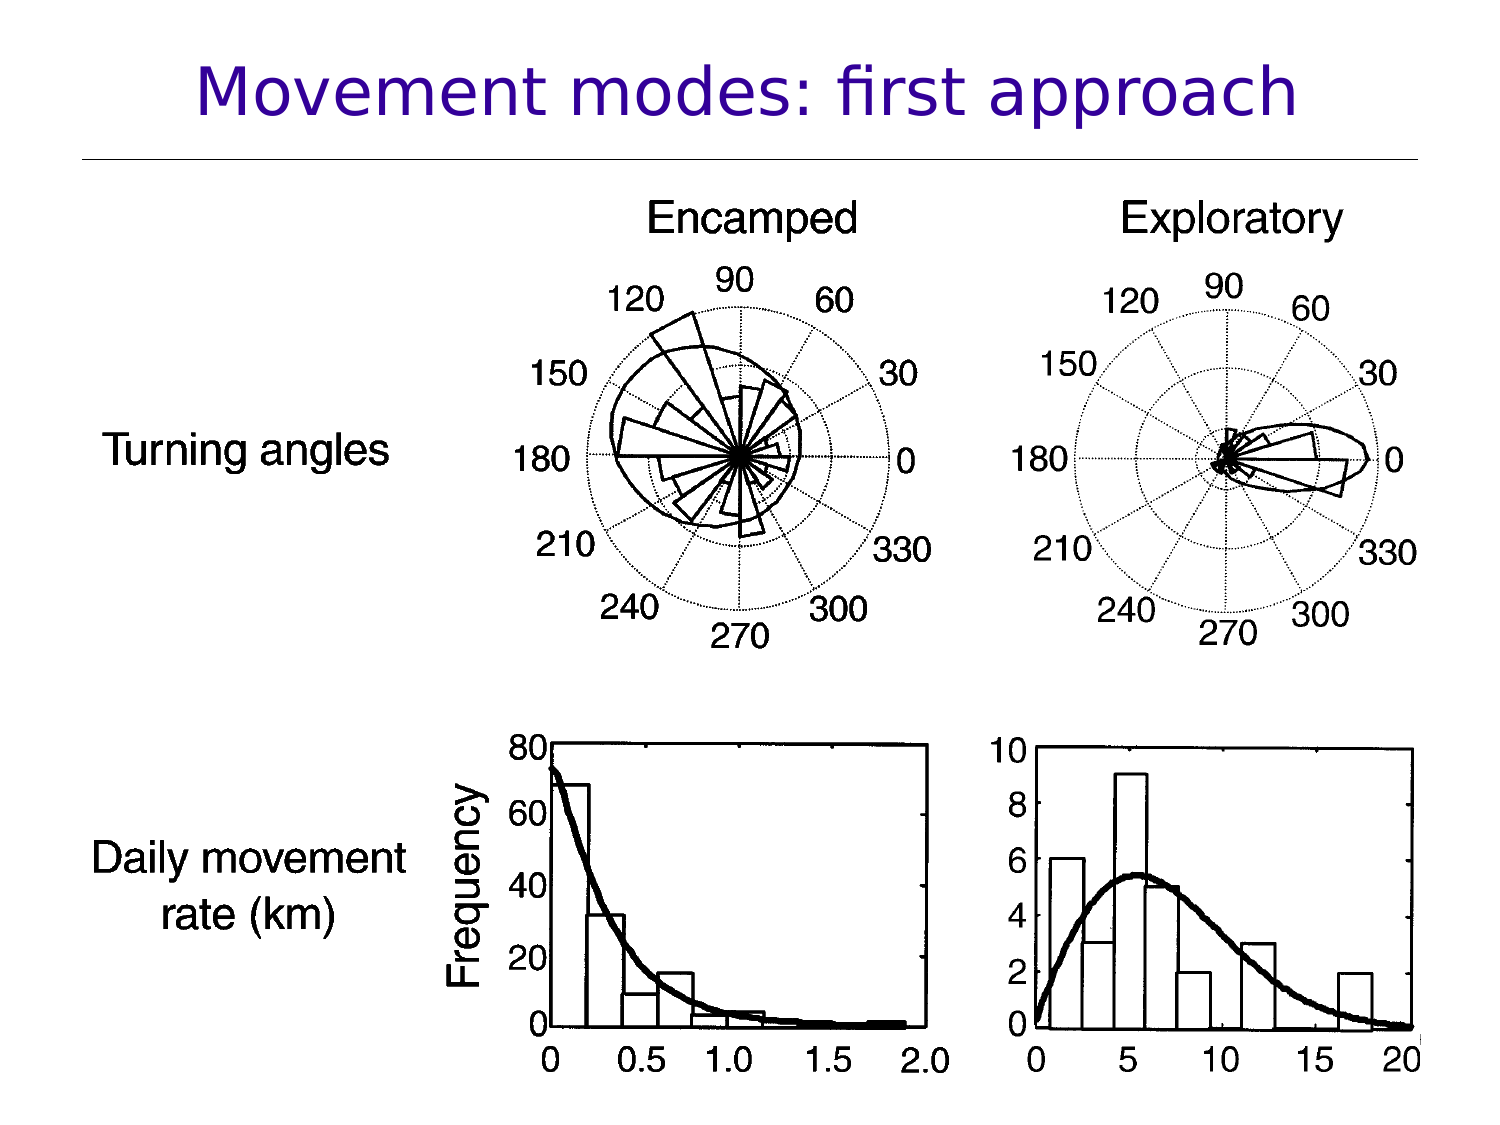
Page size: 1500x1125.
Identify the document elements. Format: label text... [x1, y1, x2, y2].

picture [94, 200, 1421, 1073]
title Movement modes: first approach [194, 42, 1306, 142]
